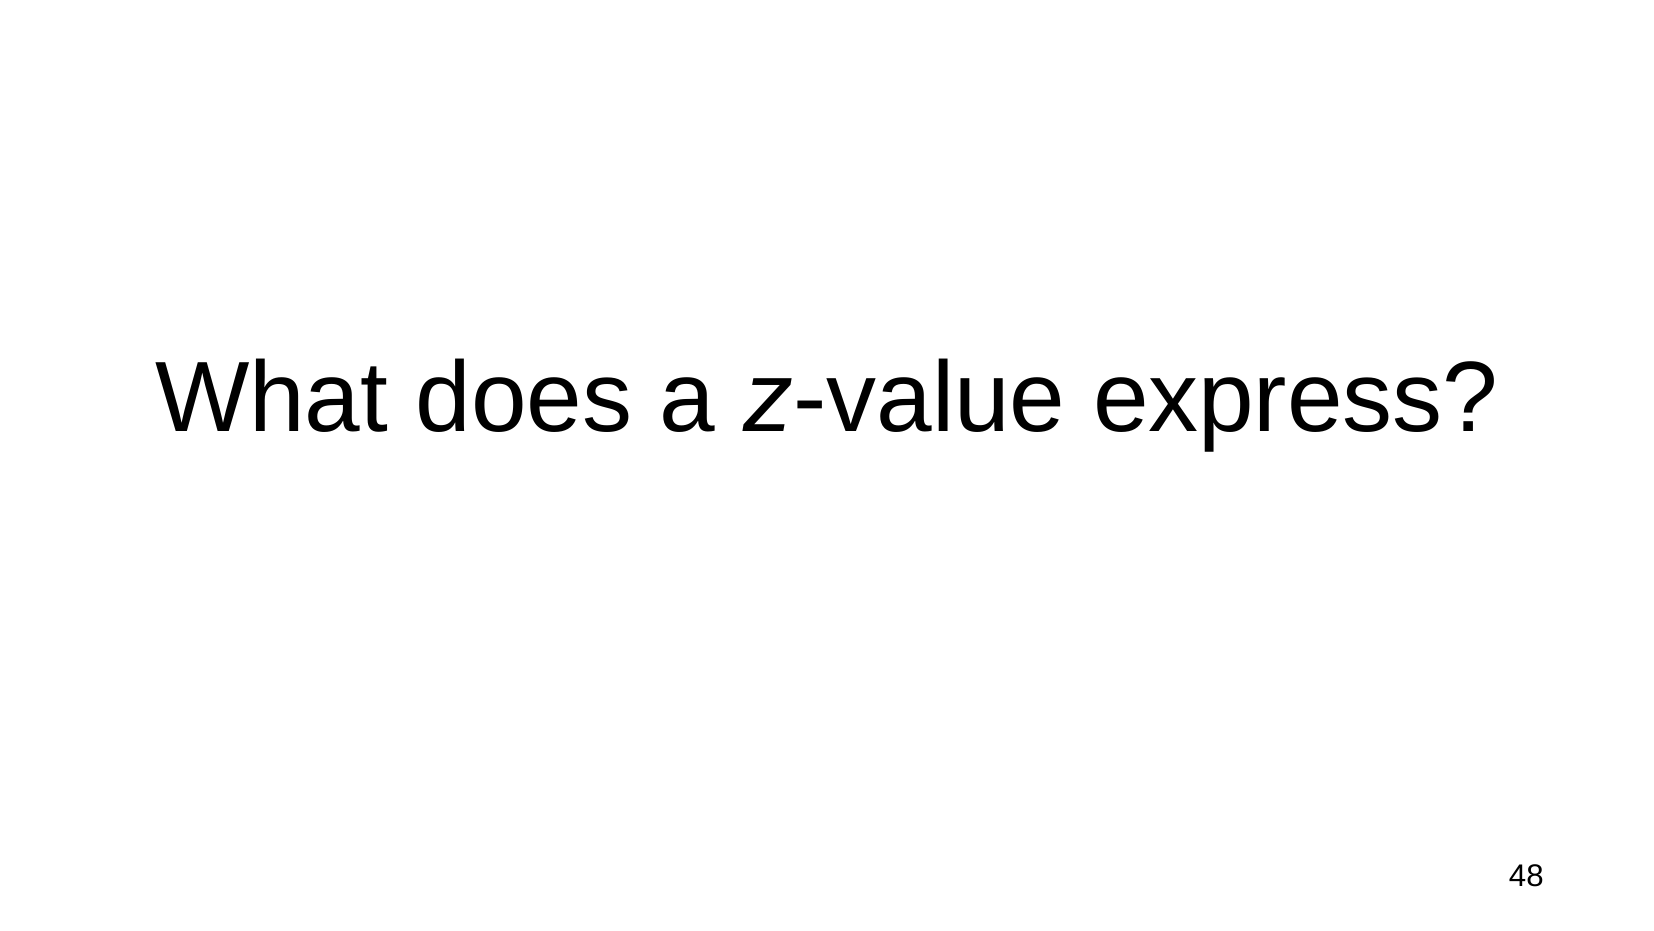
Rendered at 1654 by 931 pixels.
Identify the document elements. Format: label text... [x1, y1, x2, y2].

subtitle What does a z-value express? [82, 37, 1571, 757]
text_box <nummer> [1494, 850, 1654, 921]
